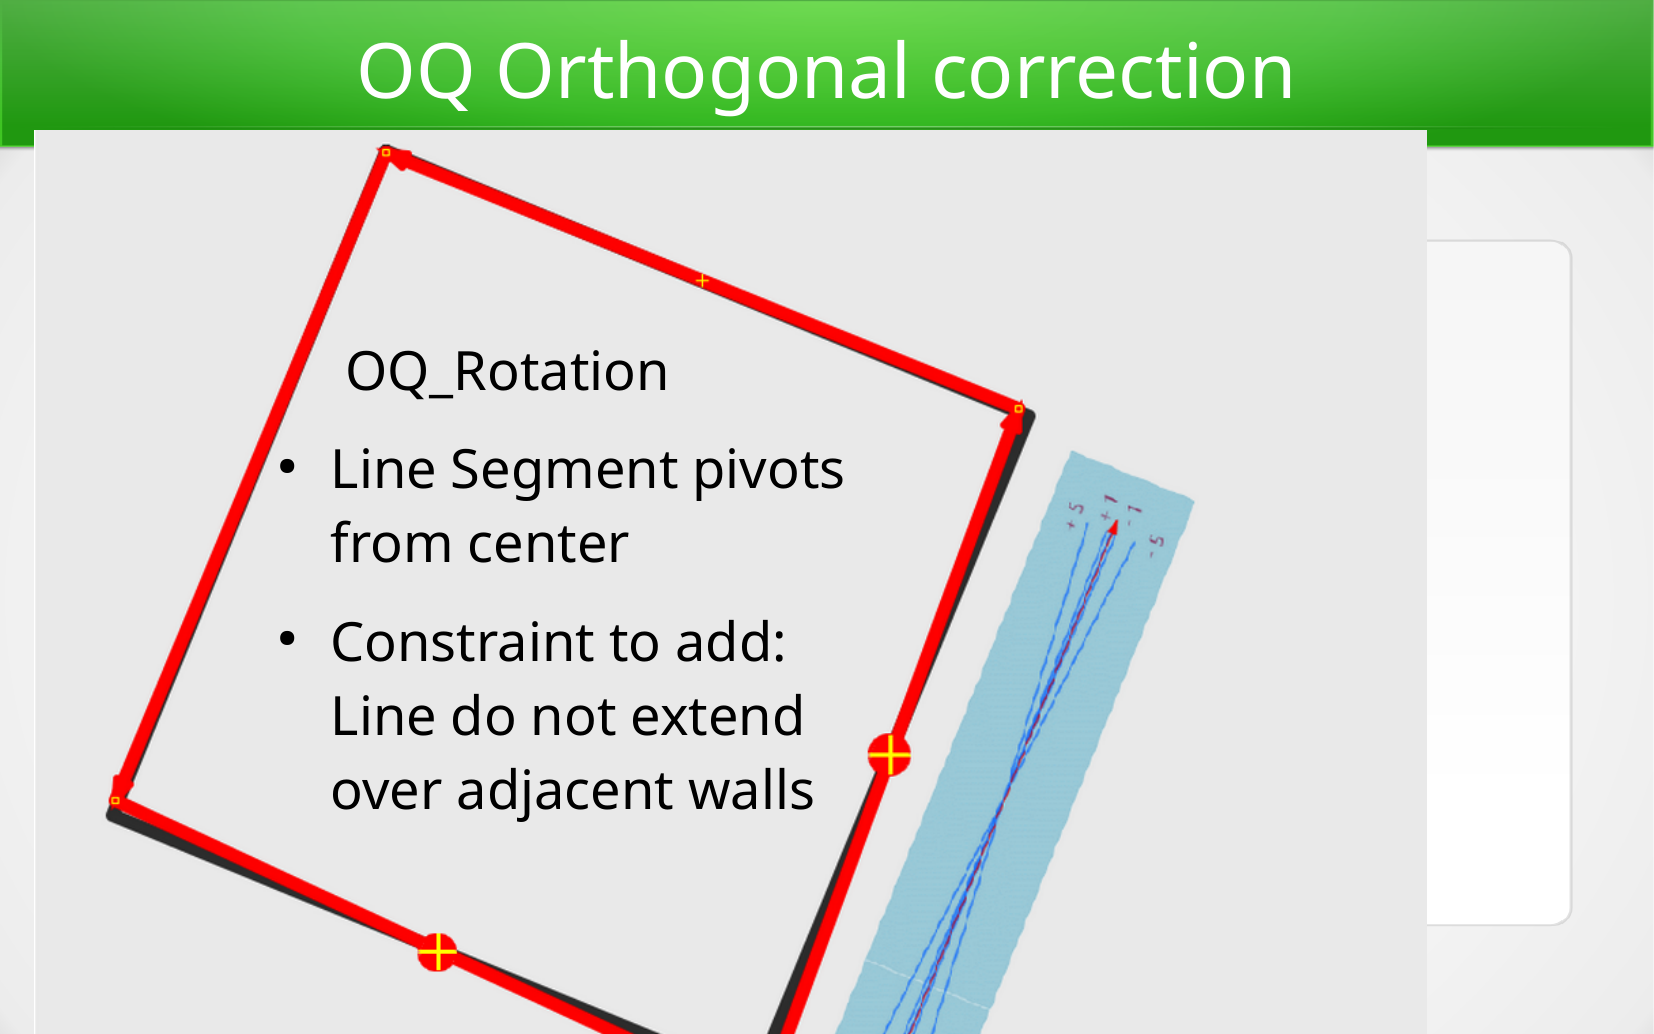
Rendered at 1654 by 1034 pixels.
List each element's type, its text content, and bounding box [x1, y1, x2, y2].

list OQ_Rotation Line Segment pivots from center Constraint to add: Line do not extend over adjacent walls [259, 330, 1040, 841]
title OQ Orthogonal correction [82, 9, 1571, 128]
picture [0, 0, 1654, 1034]
